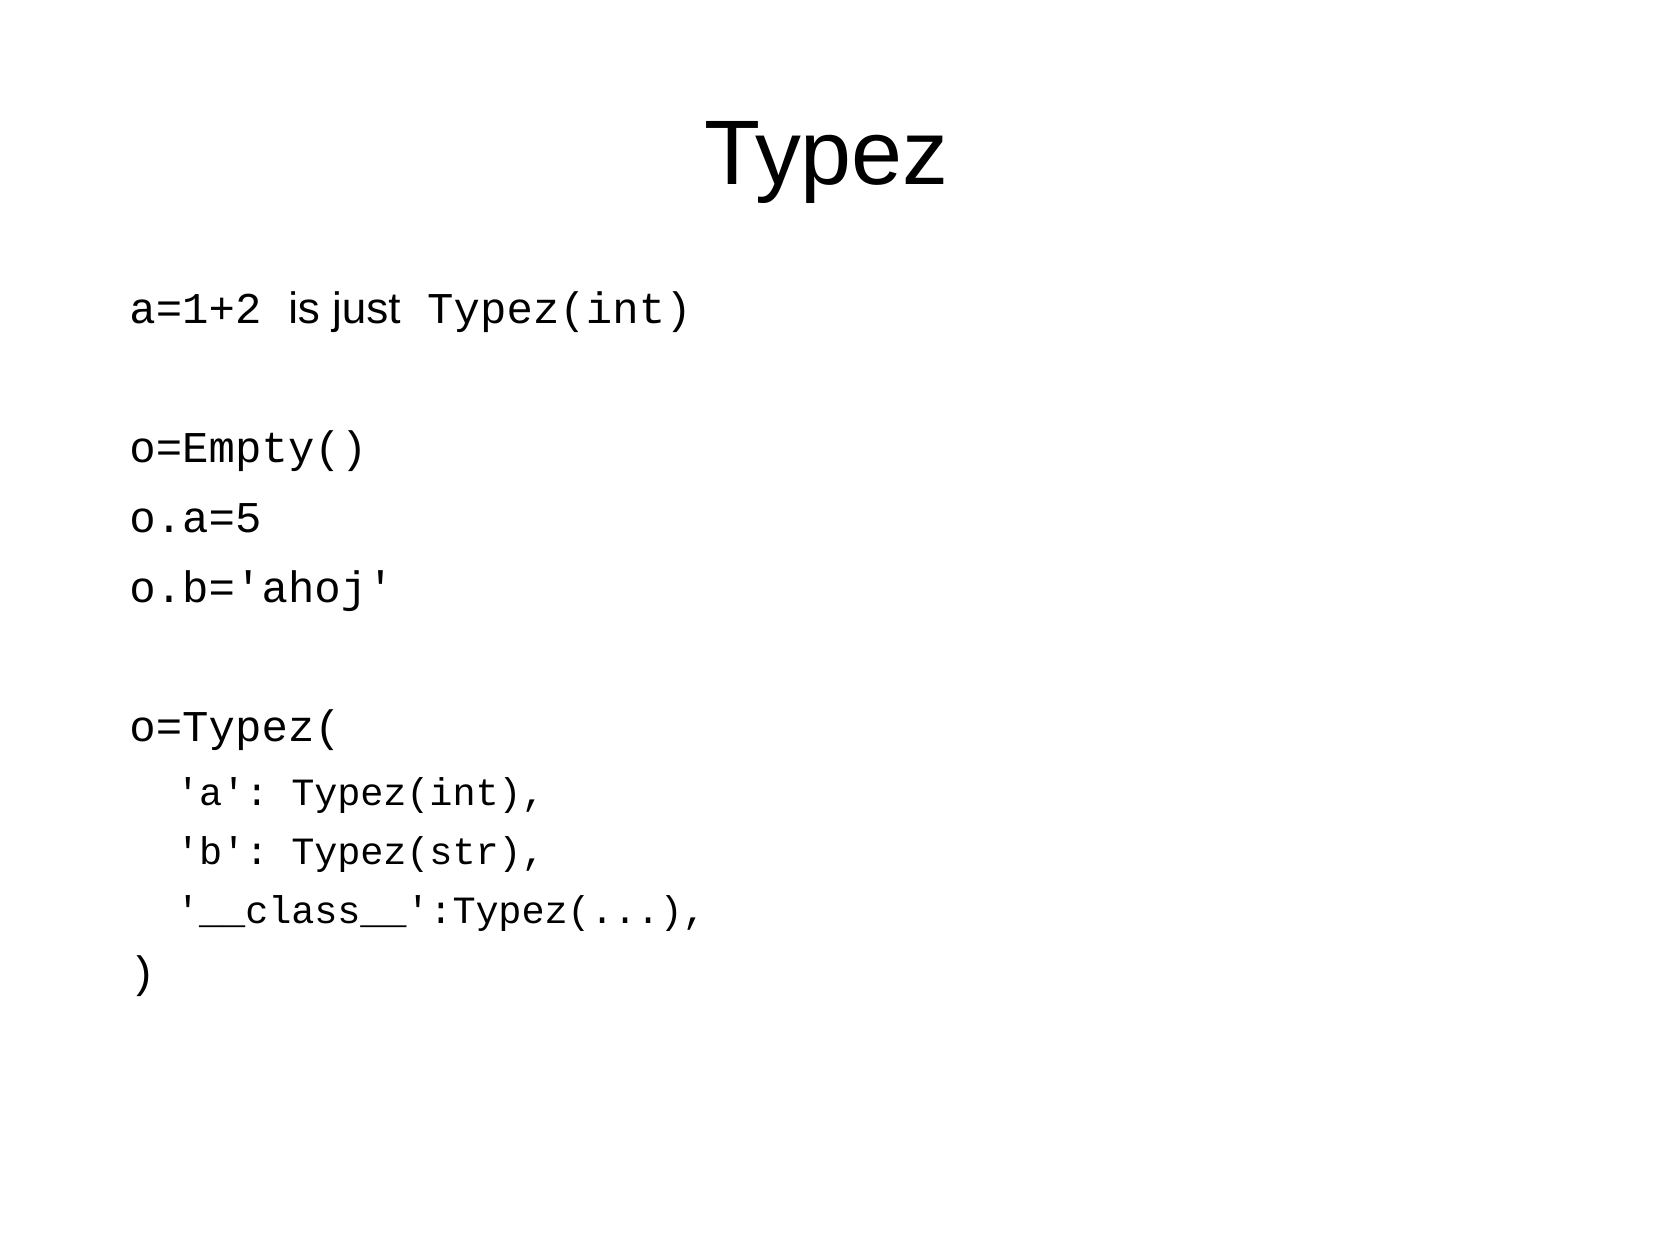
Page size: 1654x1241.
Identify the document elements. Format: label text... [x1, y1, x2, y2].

list a=1+2 is just Typez(int) o=Empty() o.a=5 o.b='ahoj' o=Typez( 'a': Typez(int), 'b': Typez(str), '__class__':Typez(...), ) [82, 284, 1571, 1004]
title Typez [82, 49, 1571, 257]
